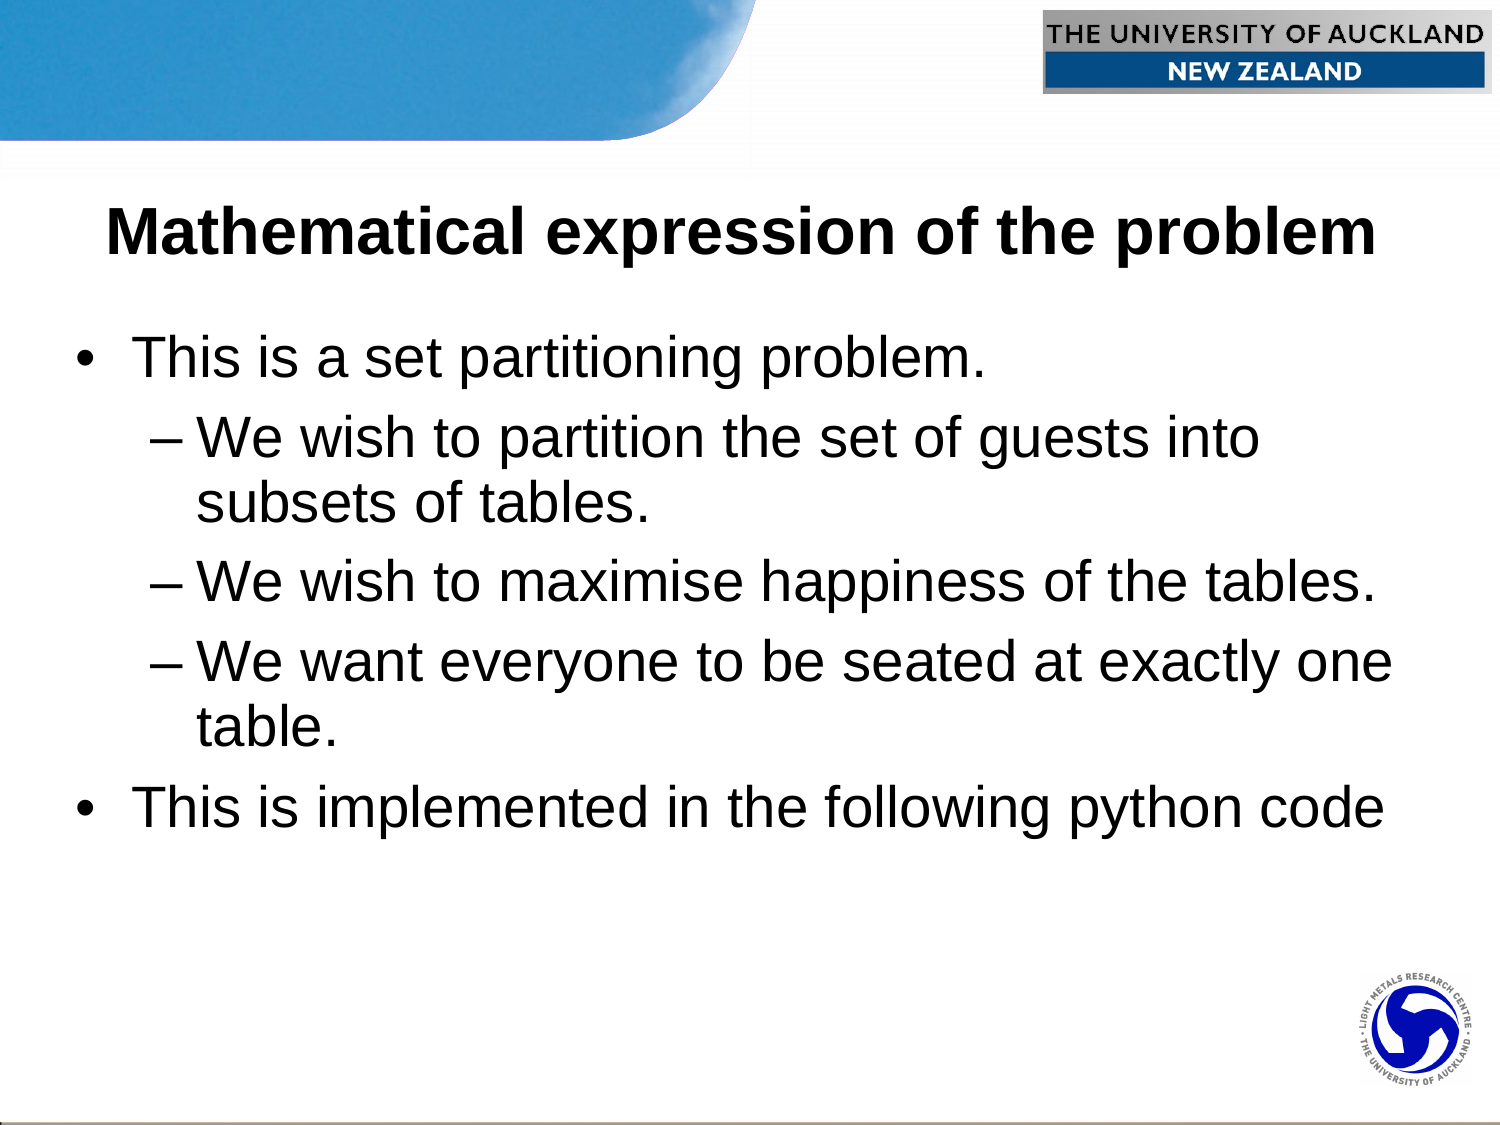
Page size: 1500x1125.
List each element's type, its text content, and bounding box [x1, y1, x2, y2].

picture [1359, 972, 1472, 1086]
title Mathematical expression of the problem [67, 174, 1418, 288]
picture [0, 0, 1500, 181]
list This is a set partitioning problem. We wish to partition the set of guests into subsets of tables. We wish to maximise happiness of the tables. We want everyone to be seated at exactly one table. This is implemented in the following python code [75, 324, 1426, 1053]
